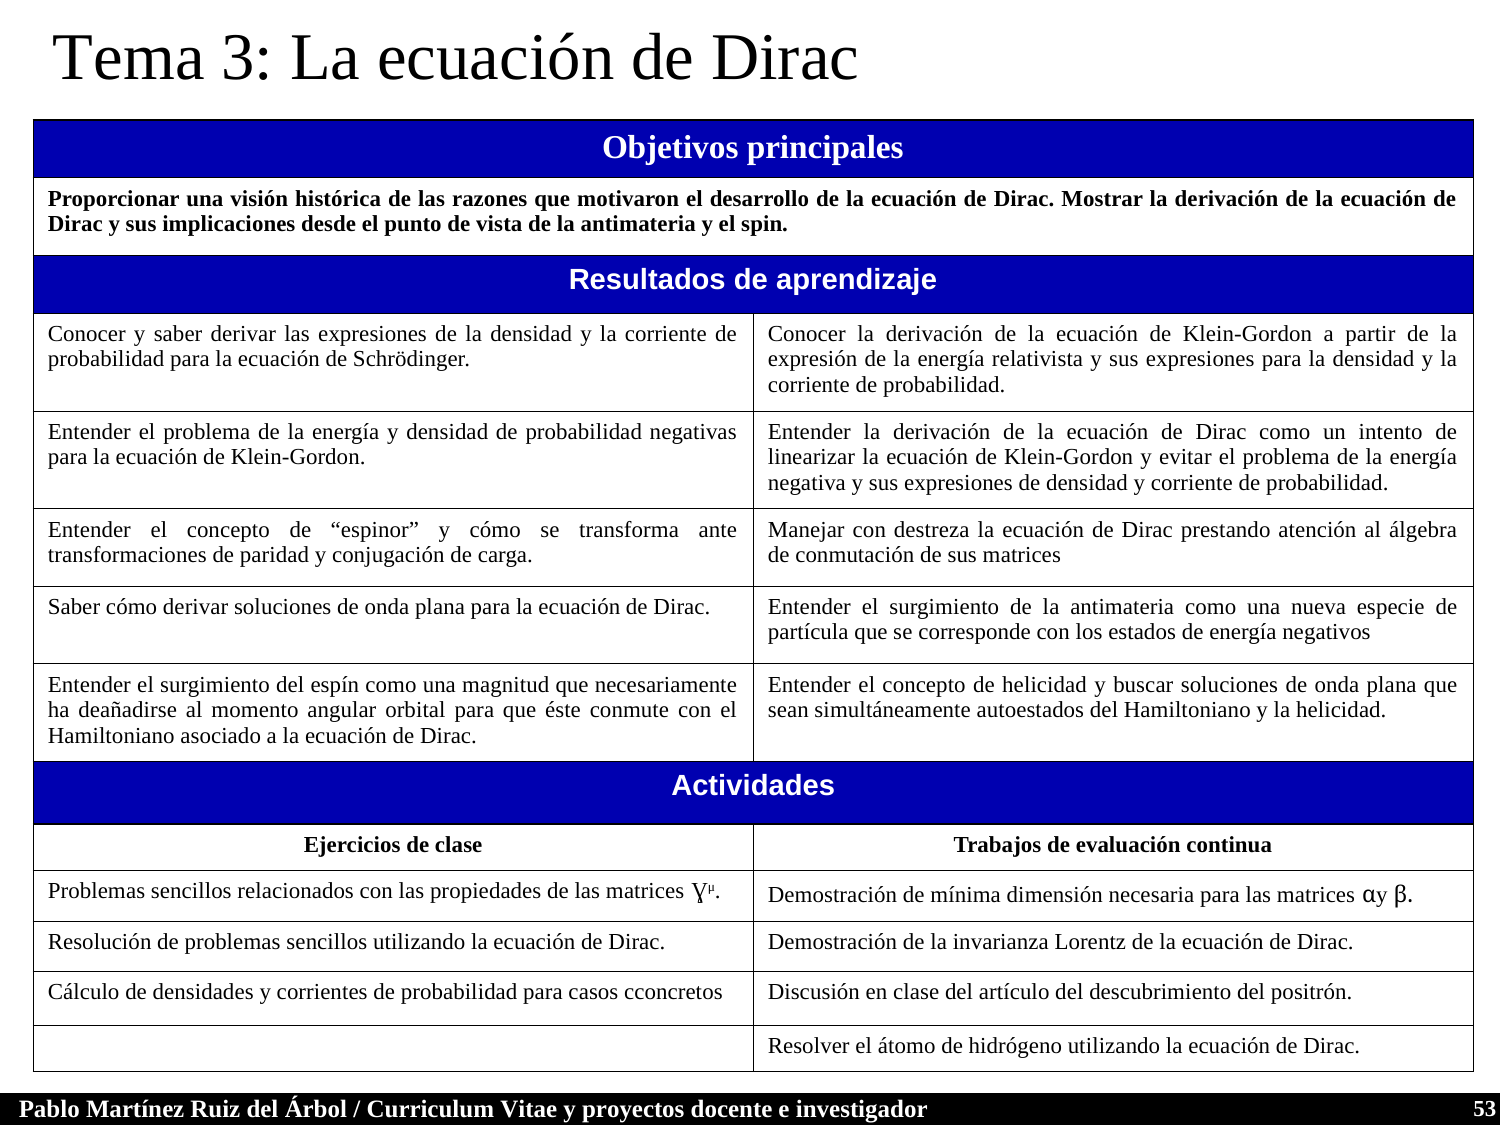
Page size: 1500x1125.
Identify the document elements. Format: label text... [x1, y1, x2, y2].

table_cell Resolución de problemas sencillos utilizando la ecuación de Dirac. [34, 922, 753, 971]
table_cell Resultados de aprendizaje [34, 256, 1473, 313]
text_box Tema 3: La ecuación de Dirac [0, 3, 921, 111]
table_cell Problemas sencillos relacionados con las propiedades de las matrices Ɣμ. [34, 871, 753, 921]
table_cell Demostración de la invarianza Lorentz de la ecuación de Dirac. [754, 922, 1473, 971]
table_cell Manejar con destreza la ecuación de Dirac prestando atención al álgebra de conmutación de sus matrices [754, 509, 1473, 586]
table_cell Saber cómo derivar soluciones de onda plana para la ecuación de Dirac. [34, 587, 753, 663]
table_cell Entender el surgimiento del espín como una magnitud que necesariamente ha deañadirse al momento angular orbital para que éste conmute con el Hamiltoniano asociado a la ecuación de Dirac. [34, 664, 753, 761]
table_cell Entender la derivación de la ecuación de Dirac como un intento de linearizar la ecuación de Klein-Gordon y evitar el problema de la energía negativa y sus expresiones de densidad y corriente de probabilidad. [754, 412, 1473, 508]
table_cell Entender el concepto de “espinor” y cómo se transforma ante transformaciones de paridad y conjugación de carga. [34, 509, 753, 586]
table_cell Proporcionar una visión histórica de las razones que motivaron el desarrollo de la ecuación de Dirac. Mostrar la derivación de la ecuación de Dirac y sus implicaciones desde el punto de vista de la antimateria y el spin. [34, 178, 1473, 255]
table_cell Discusión en clase del artículo del descubrimiento del positrón. [754, 972, 1473, 1025]
table_cell Resolver el átomo de hidrógeno utilizando la ecuación de Dirac. [754, 1026, 1473, 1071]
table_cell Cálculo de densidades y corrientes de probabilidad para casos cconcretos [34, 972, 753, 1025]
table_cell Entender el problema de la energía y densidad de probabilidad negativas para la ecuación de Klein-Gordon. [34, 412, 753, 508]
table_cell [34, 1026, 753, 1071]
table_cell Conocer la derivación de la ecuación de Klein-Gordon a partir de la expresión de la energía relativista y sus expresiones para la densidad y la corriente de probabilidad. [754, 314, 1473, 411]
table_cell Entender el concepto de helicidad y buscar soluciones de onda plana que sean simultáneamente autoestados del Hamiltoniano y la helicidad. [754, 664, 1473, 761]
table_cell Conocer y saber derivar las expresiones de la densidad y la corriente de probabilidad para la ecuación de Schrödinger. [34, 314, 753, 411]
table_header Objetivos principales [34, 121, 1473, 177]
table_cell Entender el surgimiento de la antimateria como una nueva especie de partícula que se corresponde con los estados de energía negativos [754, 587, 1473, 663]
table_cell Demostración de mínima dimensión necesaria para las matrices αy β. [754, 871, 1473, 921]
table_cell Trabajos de evaluación continua [754, 825, 1473, 870]
table_cell Ejercicios de clase [34, 825, 753, 870]
table_cell Actividades [34, 762, 1473, 823]
